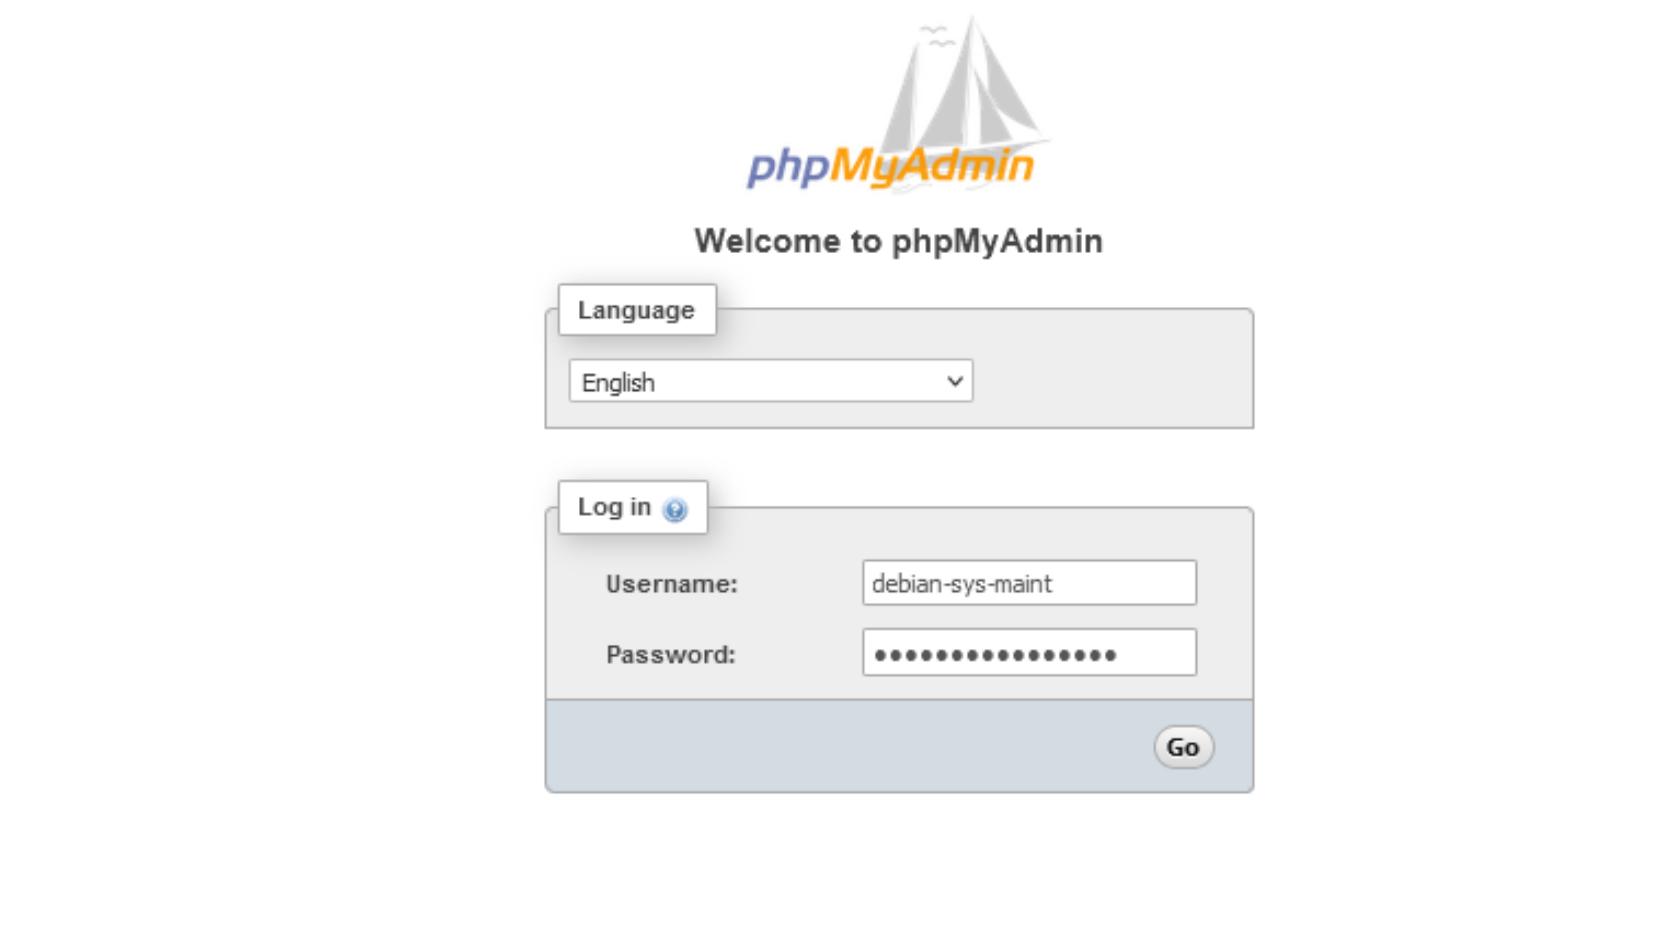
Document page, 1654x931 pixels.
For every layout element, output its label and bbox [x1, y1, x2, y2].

picture [383, 0, 1426, 931]
